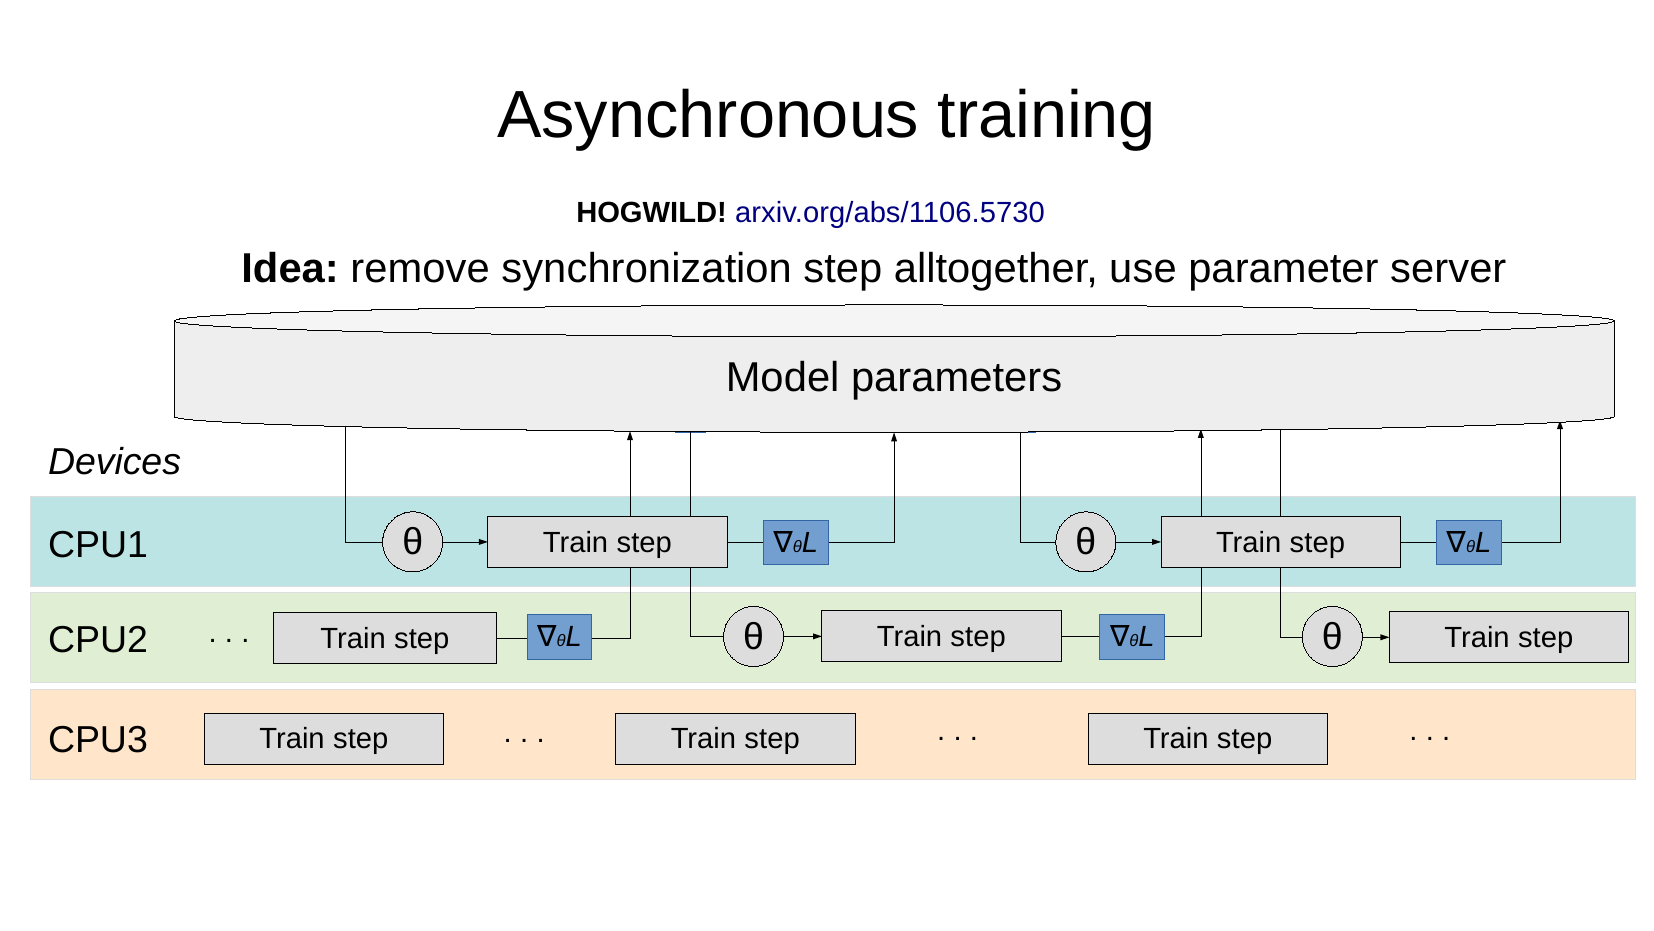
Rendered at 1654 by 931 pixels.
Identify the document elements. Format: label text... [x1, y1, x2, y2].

text_box . . . [1394, 706, 1505, 788]
text_box ∇θL [1099, 614, 1165, 660]
text_box [691, 496, 1201, 587]
text_box . . . [193, 608, 304, 689]
text_box [631, 568, 690, 587]
text_box [1202, 496, 1280, 516]
text_box [1021, 496, 1201, 542]
text_box ∇θL [763, 520, 829, 565]
text_box CPU2 [33, 610, 193, 668]
text_box Train step [1389, 611, 1629, 663]
text_box [1202, 568, 1280, 587]
text_box Train step [304, 612, 497, 664]
text_box Idea: remove synchronization step alltogether, use parameter server [166, 237, 1582, 346]
subtitle HOGWILD! arxiv.org/abs/1106.5730 [469, 163, 1152, 237]
text_box Train step [487, 516, 728, 568]
text_box [30, 496, 630, 587]
text_box ∇θL [527, 614, 592, 660]
text_box ∇θL [1436, 520, 1502, 565]
title Asynchronous training [82, 37, 1571, 193]
text_box Model parameters [174, 321, 1615, 433]
text_box . . . [922, 706, 1032, 788]
text_box CPU3 [33, 711, 226, 768]
text_box θ [723, 606, 784, 667]
text_box Train step [615, 713, 856, 765]
text_box [30, 592, 630, 683]
text_box [346, 496, 630, 542]
text_box . . . [1530, 612, 1641, 693]
text_box [1281, 592, 1636, 637]
text_box θ [1055, 511, 1116, 572]
text_box θ [382, 511, 443, 572]
text_box Train step [1161, 516, 1401, 568]
text_box [631, 496, 690, 516]
text_box [1281, 496, 1636, 587]
text_box θ [1302, 606, 1363, 667]
text_box [1281, 496, 1560, 542]
text_box [304, 592, 1530, 683]
text_box Train step [1088, 713, 1328, 765]
text_box . . . [488, 708, 599, 790]
text_box CPU1 [33, 516, 226, 574]
text_box [691, 592, 1201, 636]
text_box [30, 689, 1636, 780]
text_box Train step [204, 713, 444, 765]
text_box [691, 496, 894, 542]
text_box Train step [821, 610, 1062, 662]
text_box Devices [33, 433, 226, 491]
